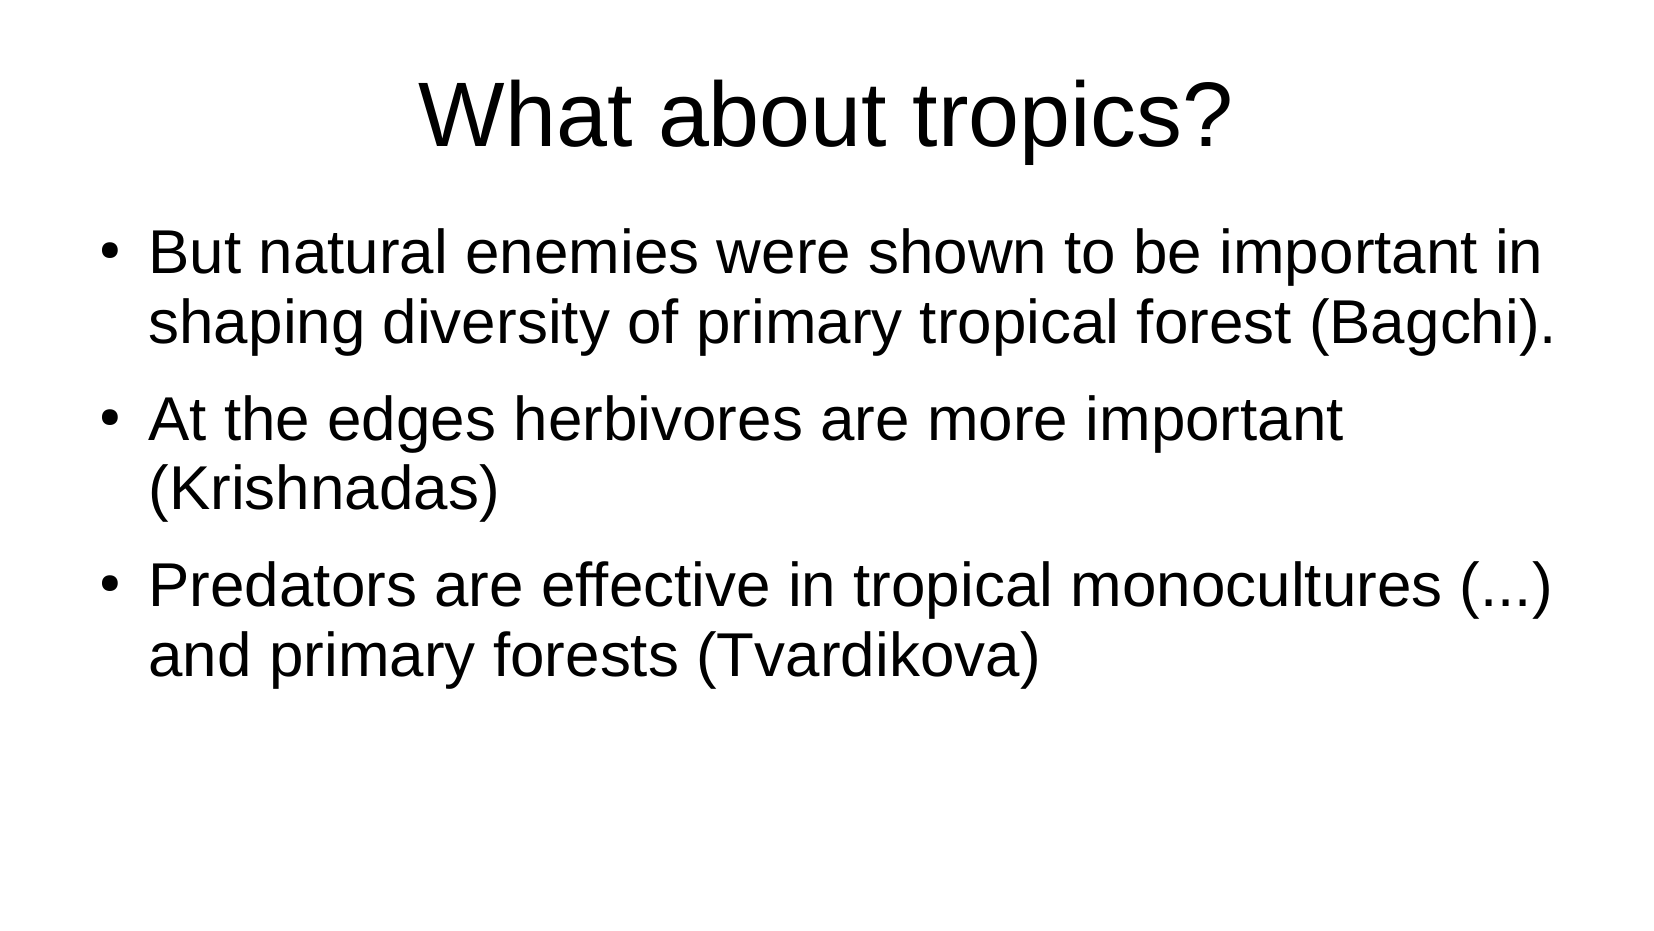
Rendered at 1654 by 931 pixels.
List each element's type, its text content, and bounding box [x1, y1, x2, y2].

title What about tropics? [82, 37, 1571, 193]
list But natural enemies were shown to be important in shaping diversity of primary tropical forest (Bagchi). At the edges herbivores are more important (Krishnadas) Predators are effective in tropical monocultures (...) and primary forests (Tvardikova) [82, 217, 1571, 758]
